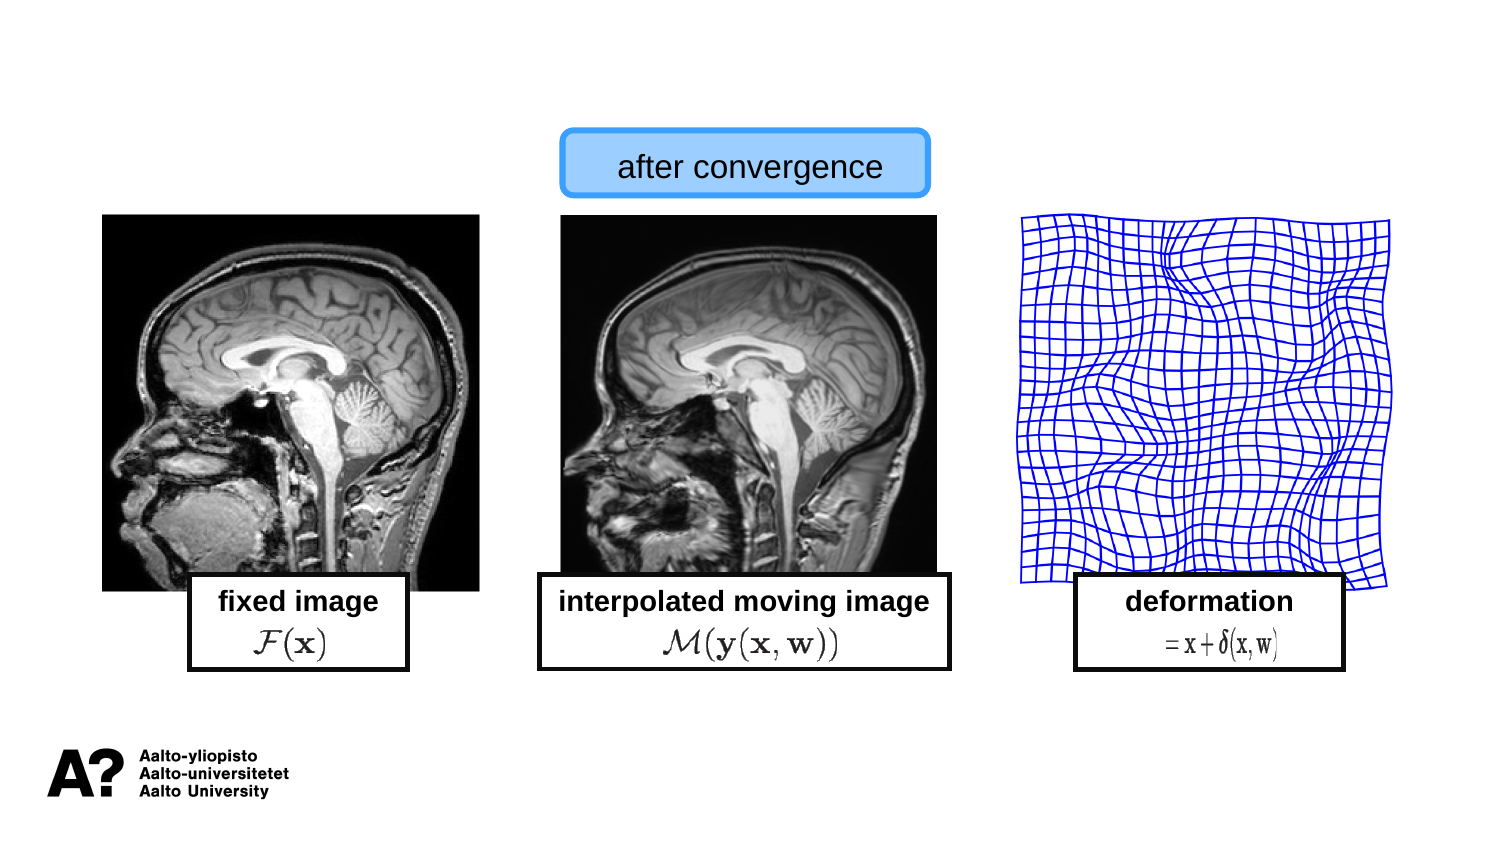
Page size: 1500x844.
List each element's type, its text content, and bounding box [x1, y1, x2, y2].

picture [988, 186, 1420, 618]
picture [663, 602, 837, 670]
text_box interpolated moving image [539, 574, 950, 670]
text_box fixed image [189, 574, 408, 670]
picture [0, 702, 337, 844]
text_box deformation [1075, 574, 1344, 670]
picture [551, 206, 945, 574]
text_box after convergence [571, 148, 939, 190]
picture [93, 206, 487, 600]
picture [1165, 601, 1277, 670]
picture [253, 602, 325, 670]
text_box [562, 130, 928, 196]
